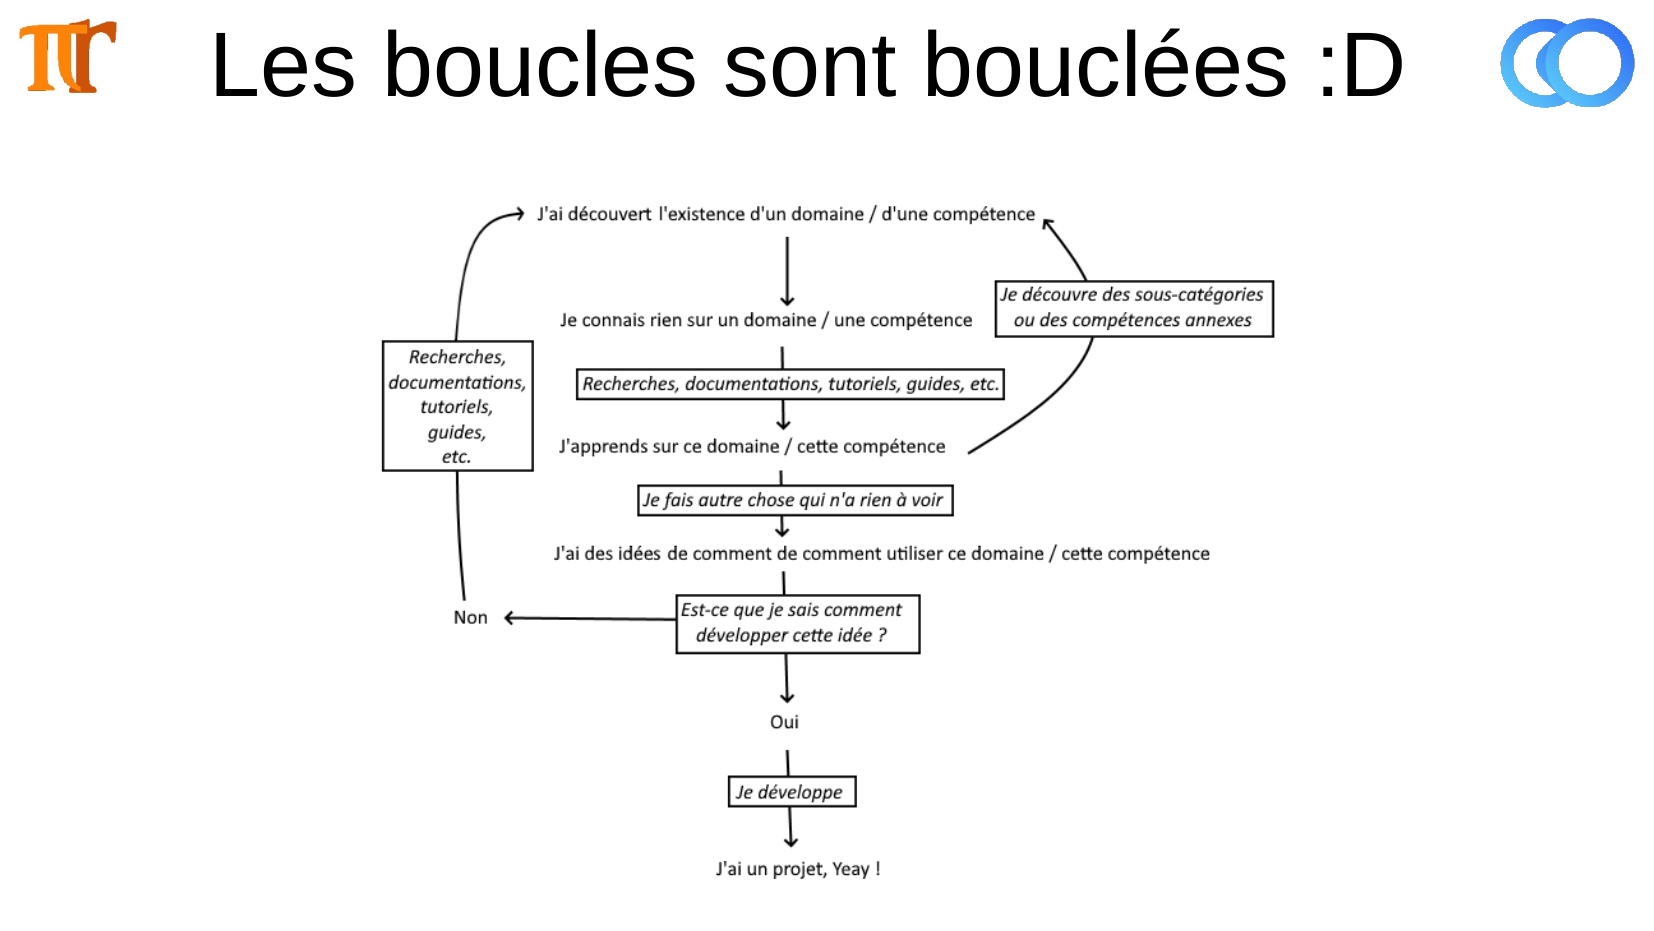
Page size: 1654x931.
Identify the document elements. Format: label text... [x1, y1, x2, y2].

picture [1450, 0, 1654, 142]
picture [17, 5, 119, 107]
title Les boucles sont bouclées :D [64, 12, 1450, 119]
picture [354, 177, 1300, 888]
